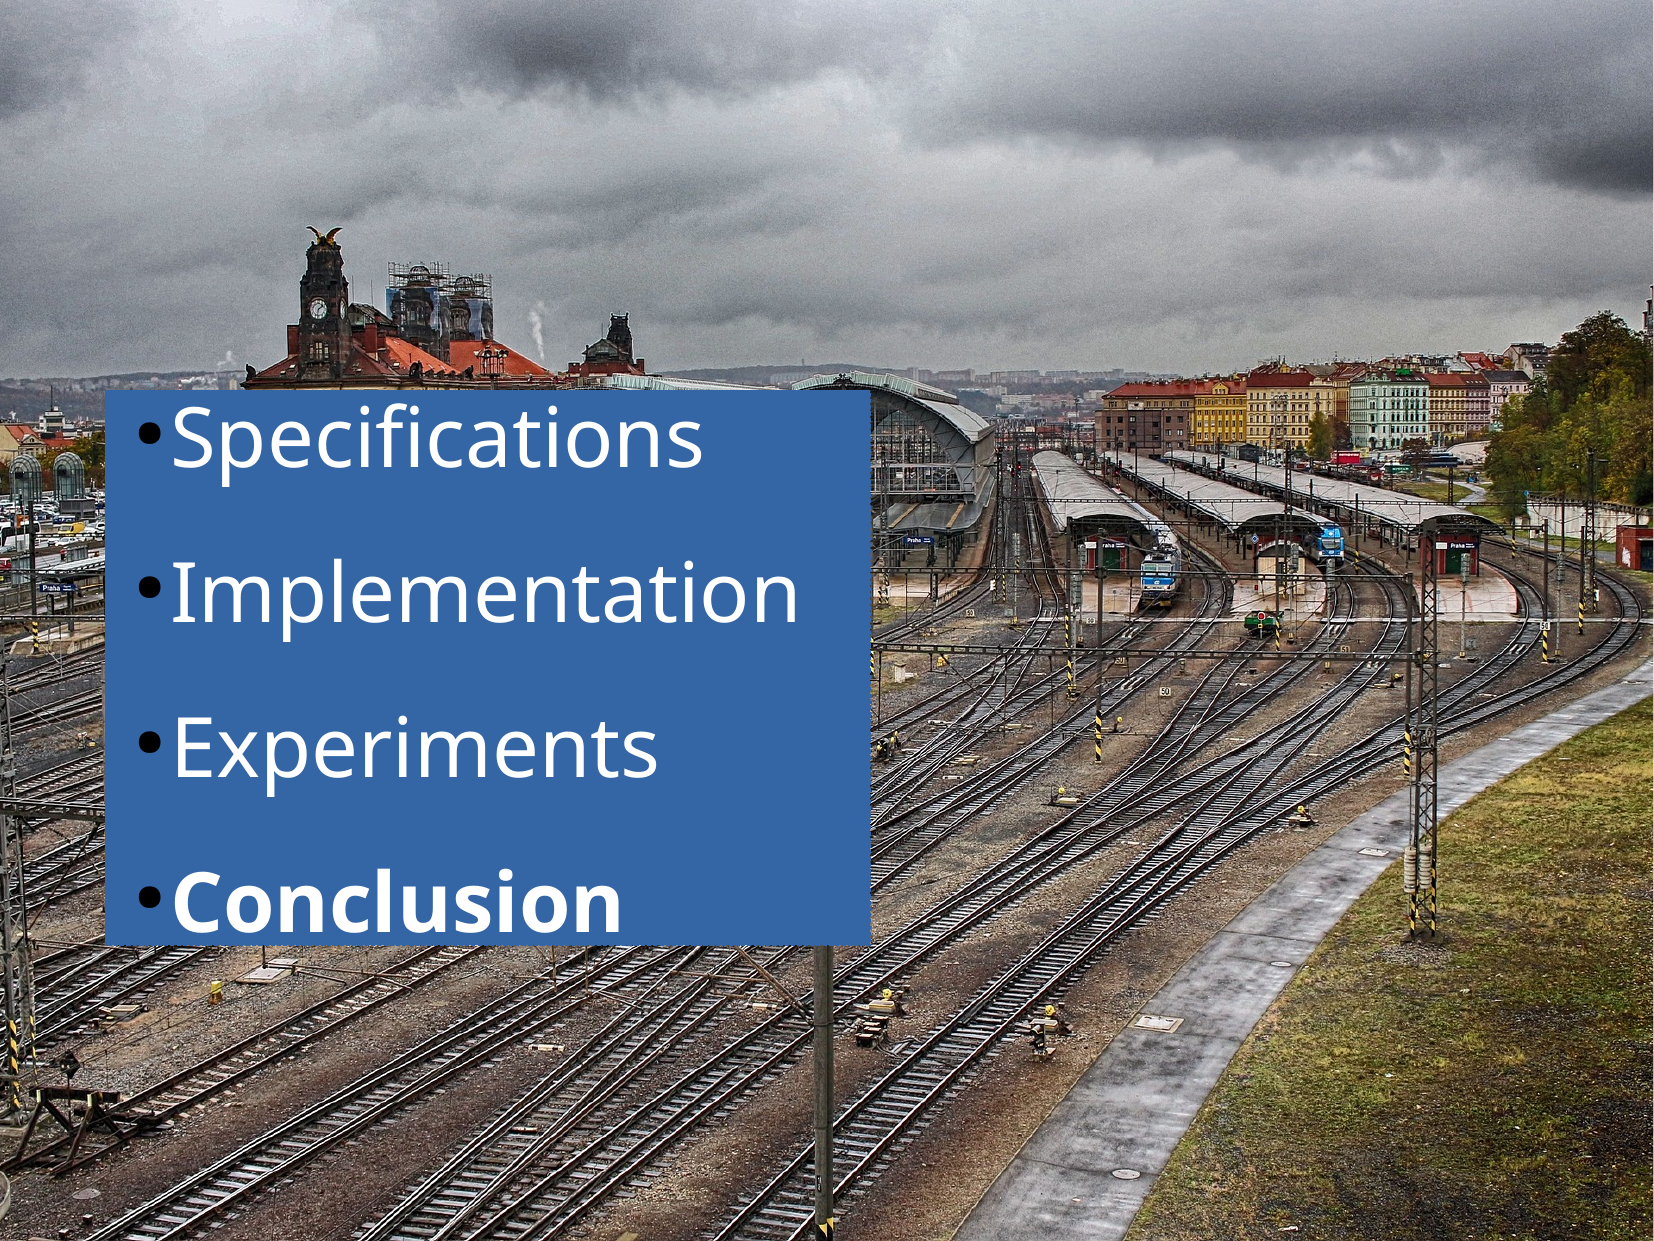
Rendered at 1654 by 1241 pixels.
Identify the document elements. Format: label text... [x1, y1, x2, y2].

picture [0, 0, 1654, 1241]
text_box Specifications Implementation Experiments Conclusion [75, 360, 991, 976]
